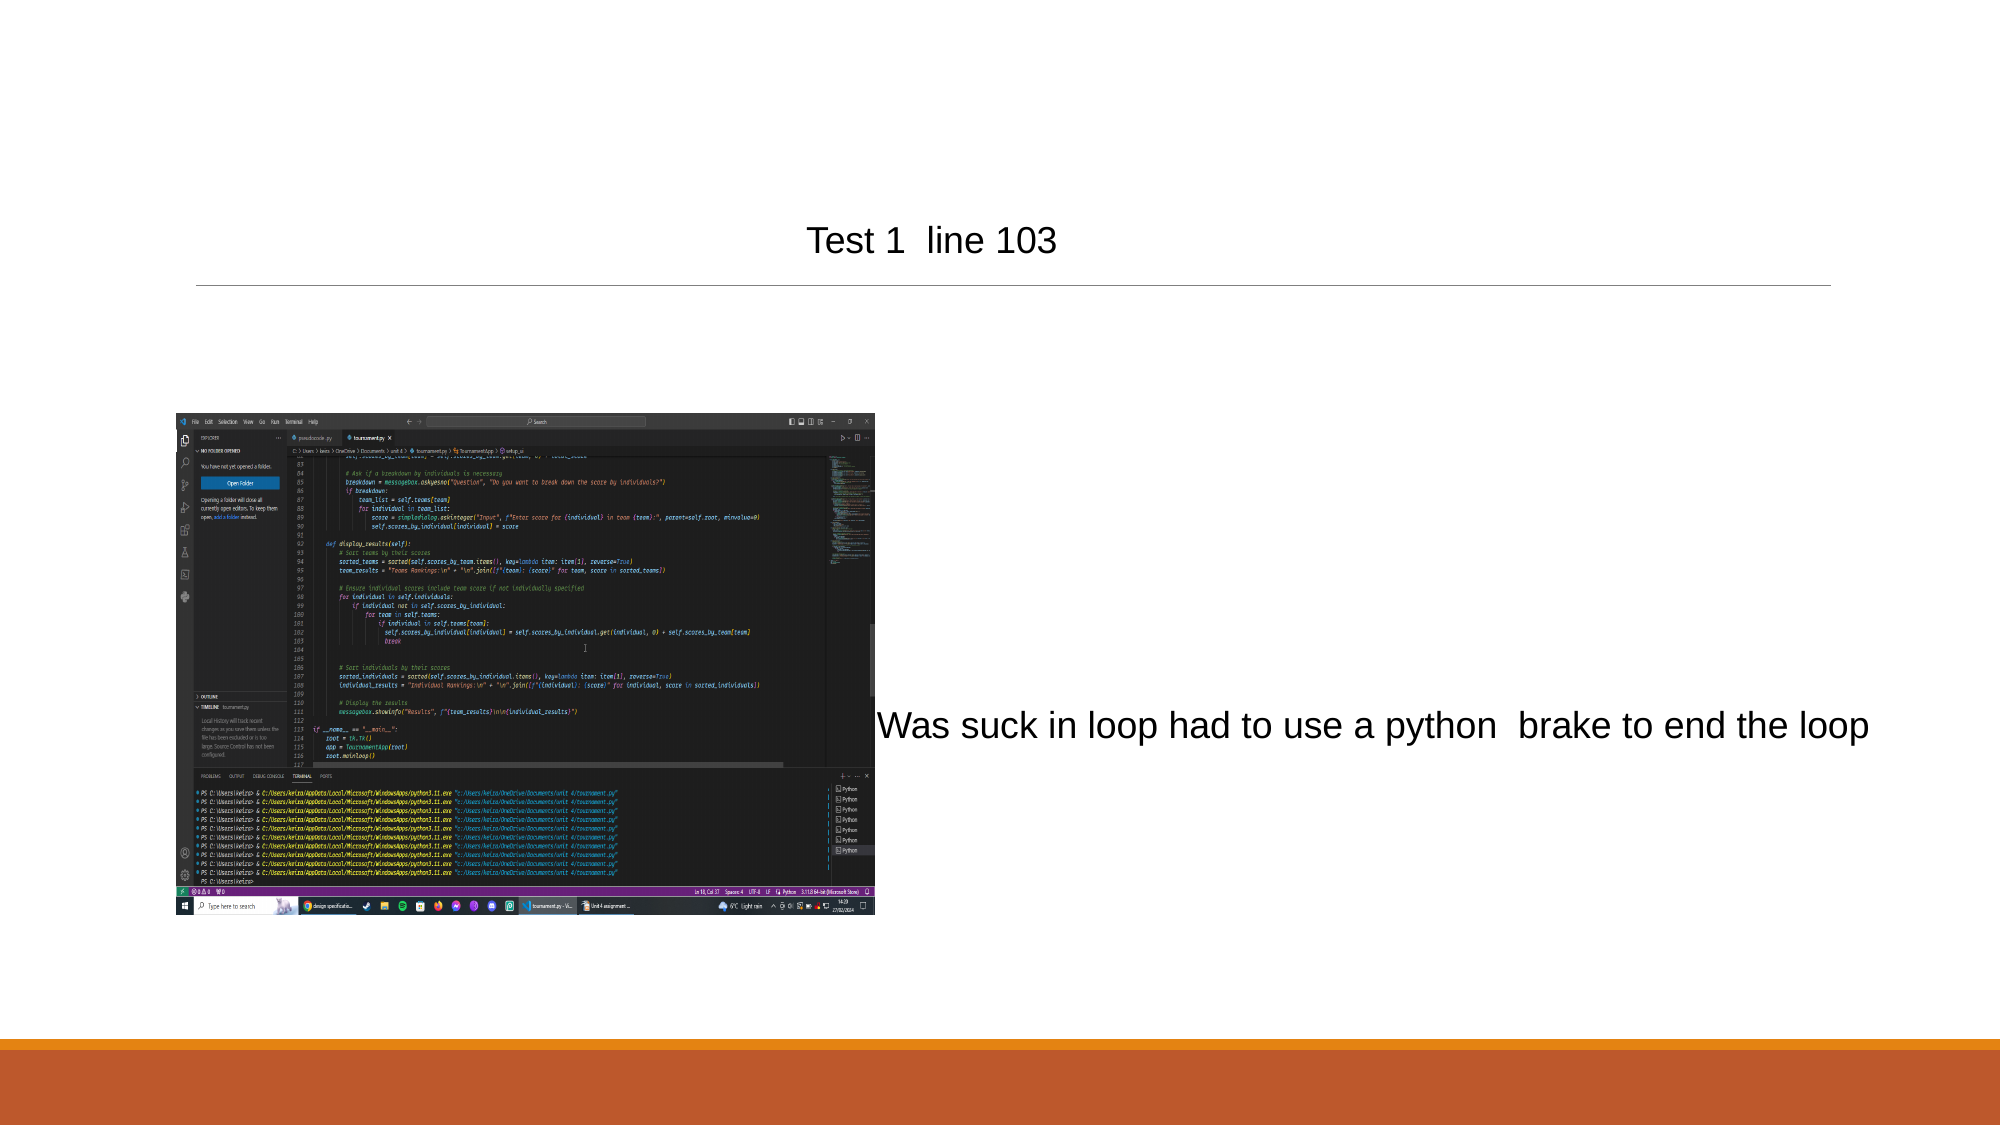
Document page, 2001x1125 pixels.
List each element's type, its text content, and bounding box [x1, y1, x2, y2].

text_box Was suck in loop had to use a python brake to end the loop [862, 696, 1906, 754]
text_box Test 1 line 103 [791, 212, 1666, 343]
picture [176, 413, 875, 915]
